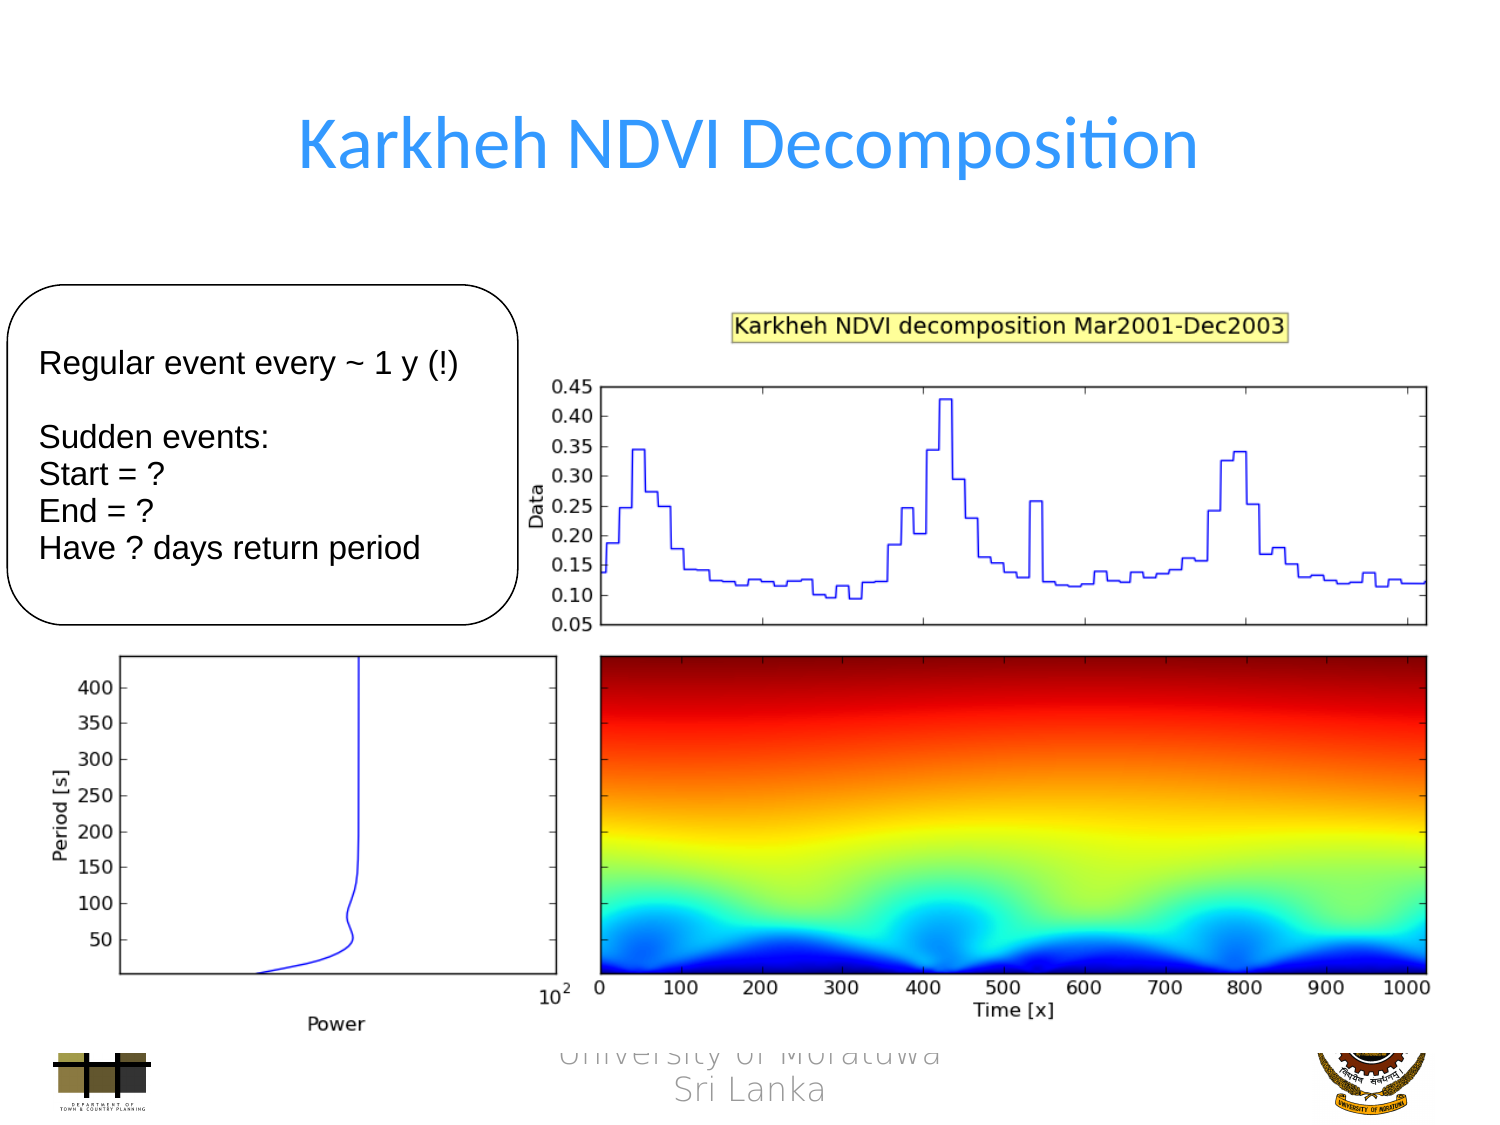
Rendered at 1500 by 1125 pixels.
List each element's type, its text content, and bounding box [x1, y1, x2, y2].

picture [0, 260, 1500, 1125]
title Karkheh NDVI Decomposition [75, 32, 1426, 246]
text_box Regular event every ~ 1 y (!) Sudden events: Start = ? End = ? Have ? days return period [7, 284, 518, 625]
